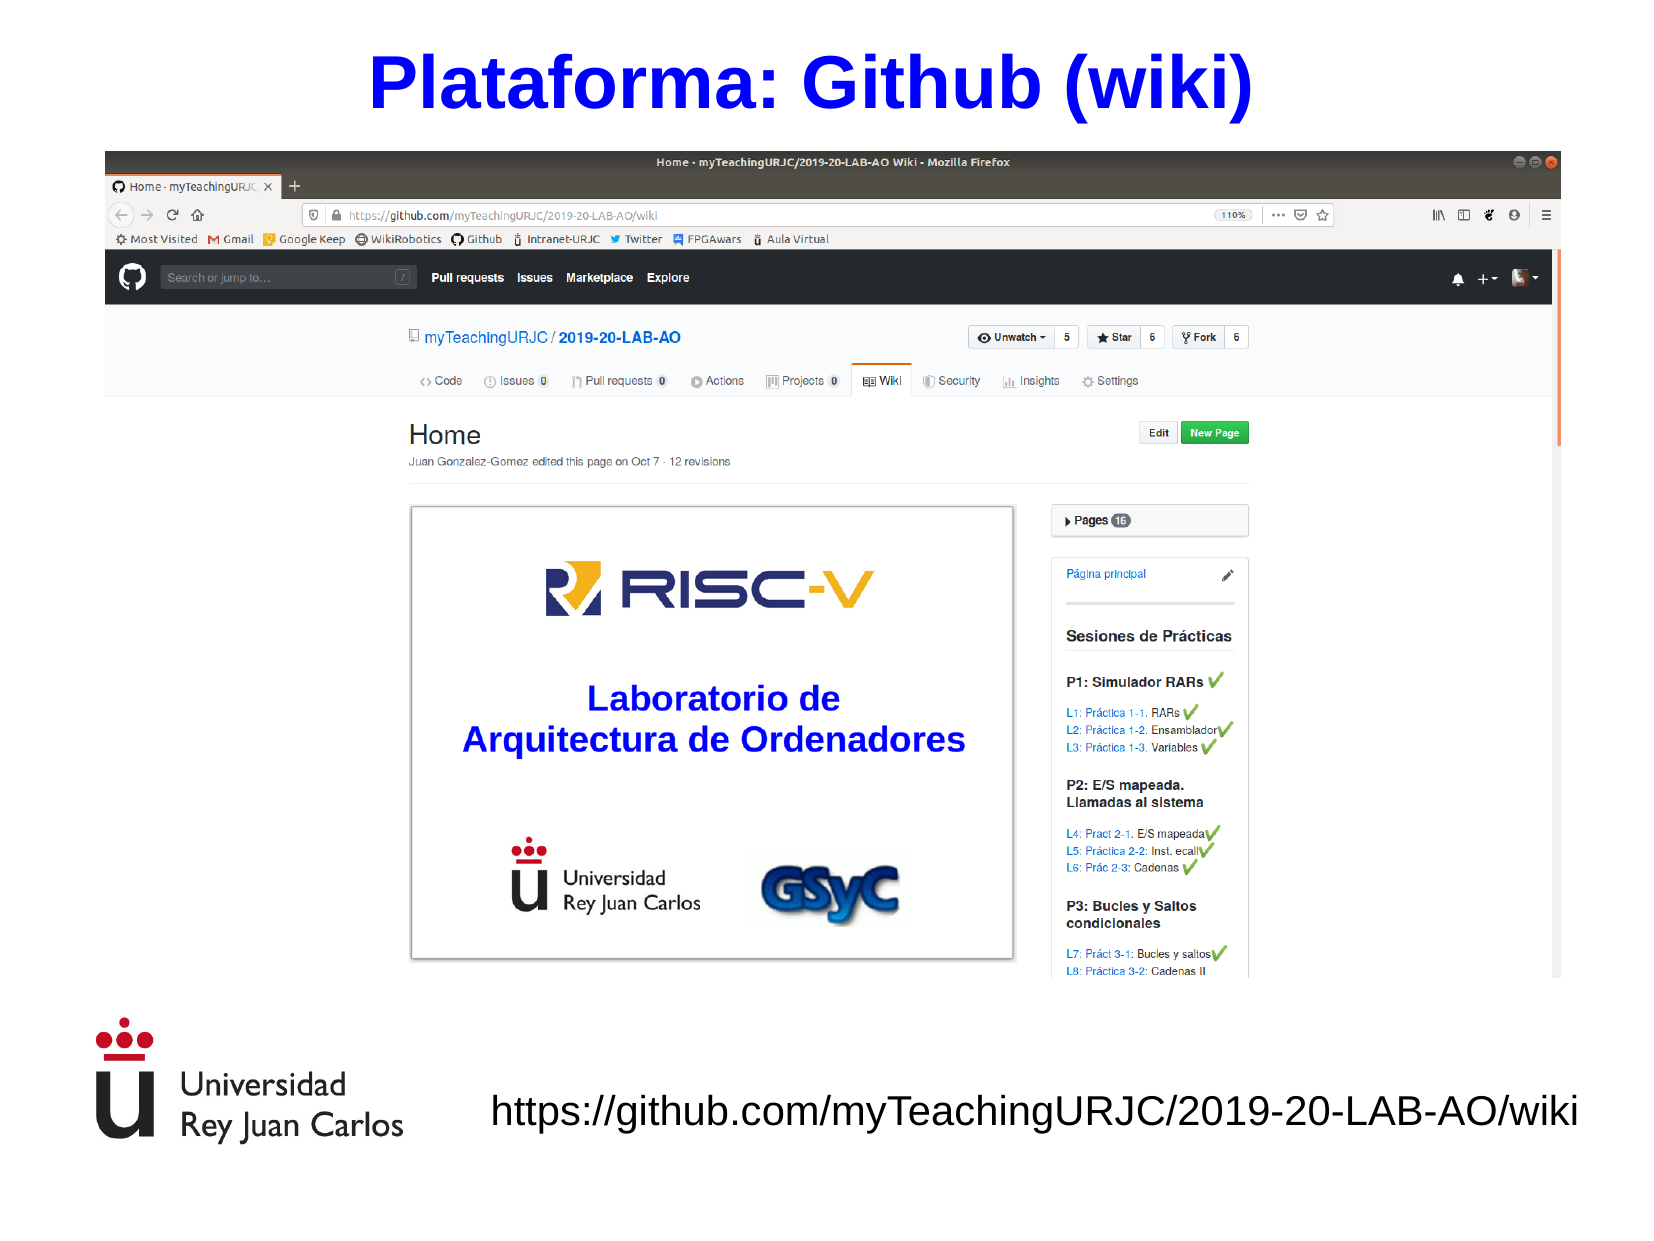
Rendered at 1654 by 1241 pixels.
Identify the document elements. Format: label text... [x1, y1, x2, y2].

text_box Plataforma: Github (wiki) [64, 40, 1561, 125]
picture [75, 1004, 419, 1155]
picture [105, 151, 1561, 979]
text_box https://github.com/myTeachingURJC/2019-20-LAB-AO/wiki [405, 1079, 1621, 1155]
